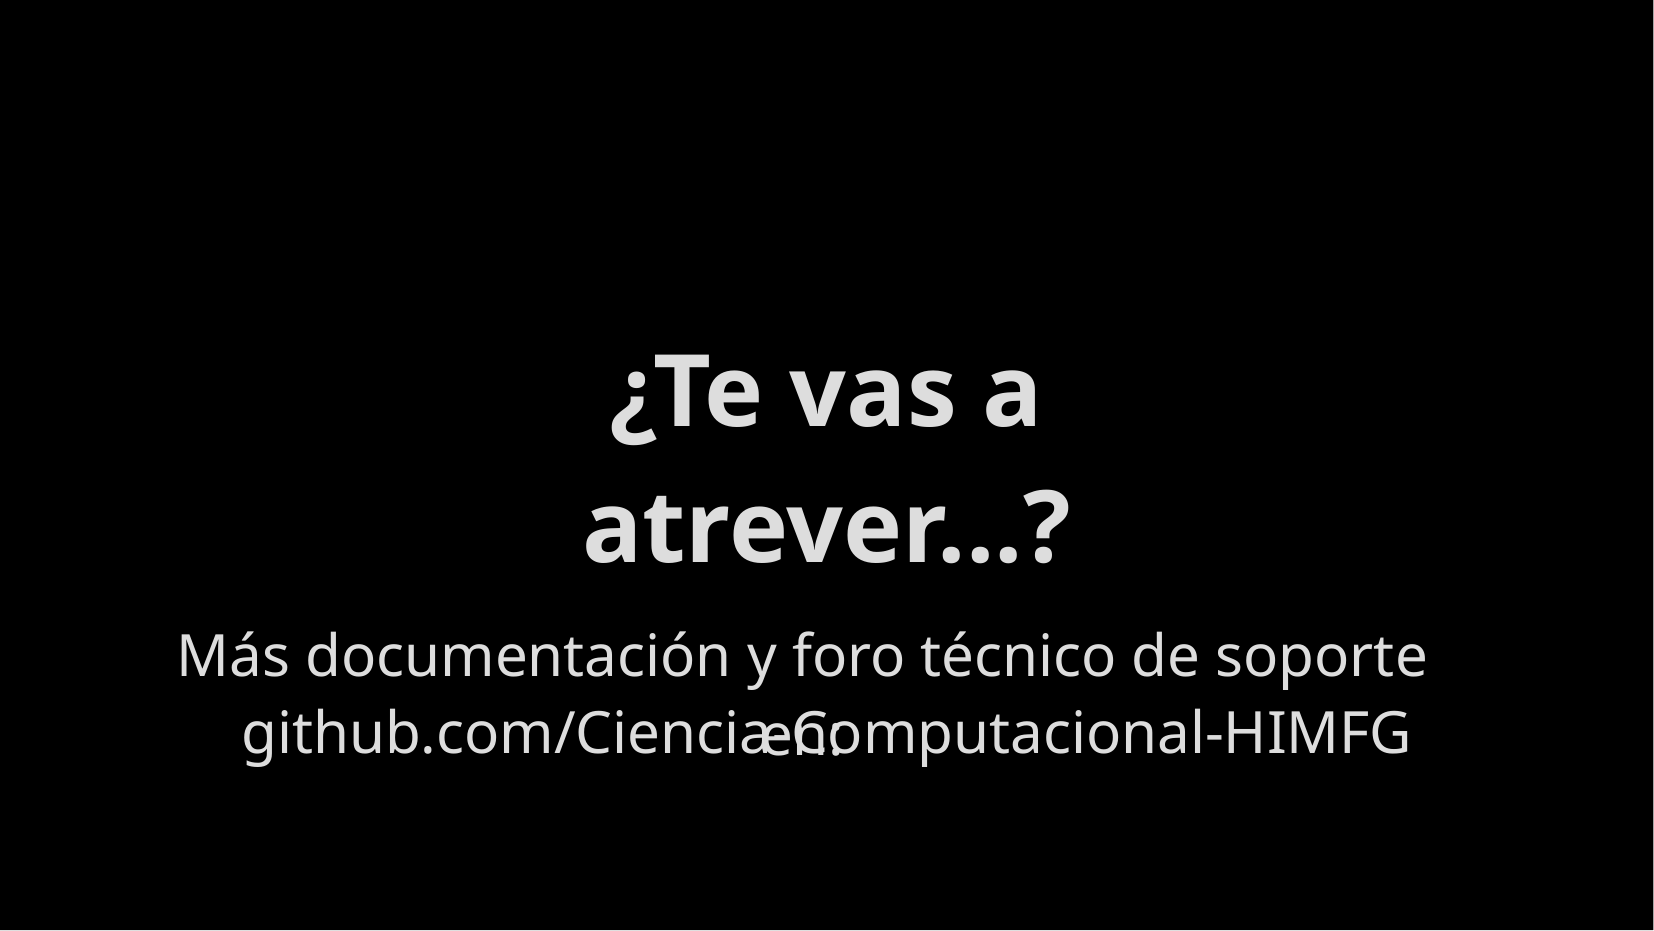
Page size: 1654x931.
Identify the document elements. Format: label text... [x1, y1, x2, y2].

text_box ¿Te vas a atrever...? [368, 311, 1285, 451]
text_box [0, 0, 1654, 931]
text_box Más documentación y foro técnico de soporte en: [139, 606, 1466, 746]
text_box github.com/Ciencia-Computacional-HIMFG [125, 683, 1528, 764]
